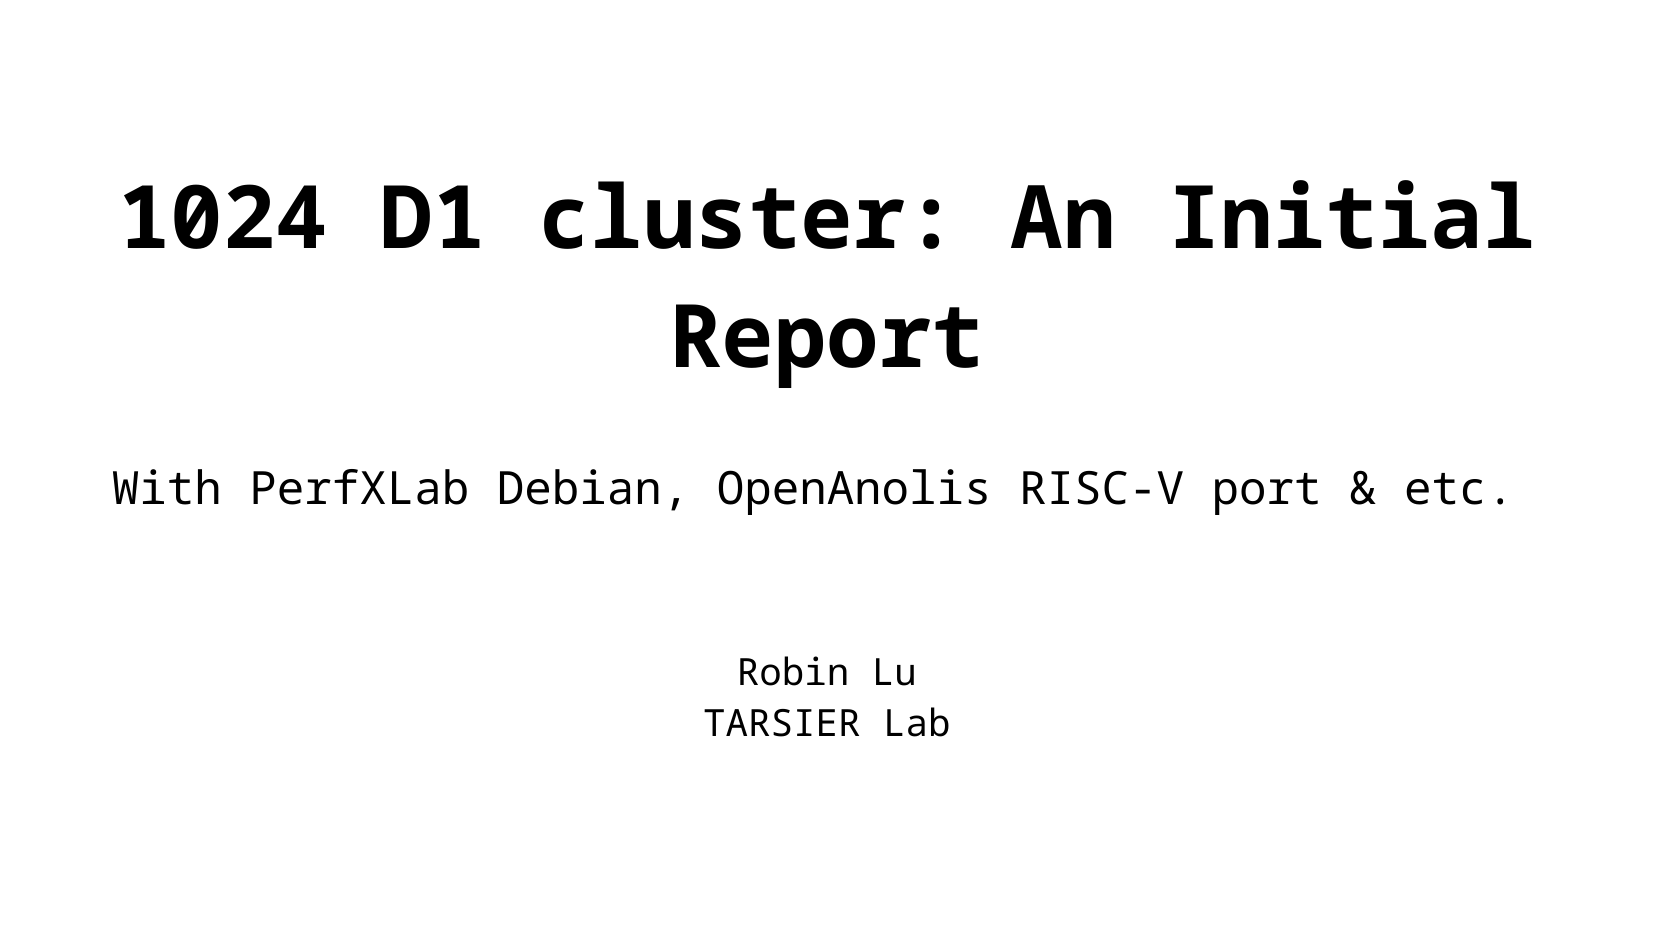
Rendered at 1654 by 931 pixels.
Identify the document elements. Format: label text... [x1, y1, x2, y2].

text_box Robin Lu TARSIER Lab [0, 637, 1654, 728]
text_box 1024 D1 cluster: An Initial Report With PerfXLab Debian, OpenAnolis RISC-V port & etc. [0, 147, 1654, 358]
